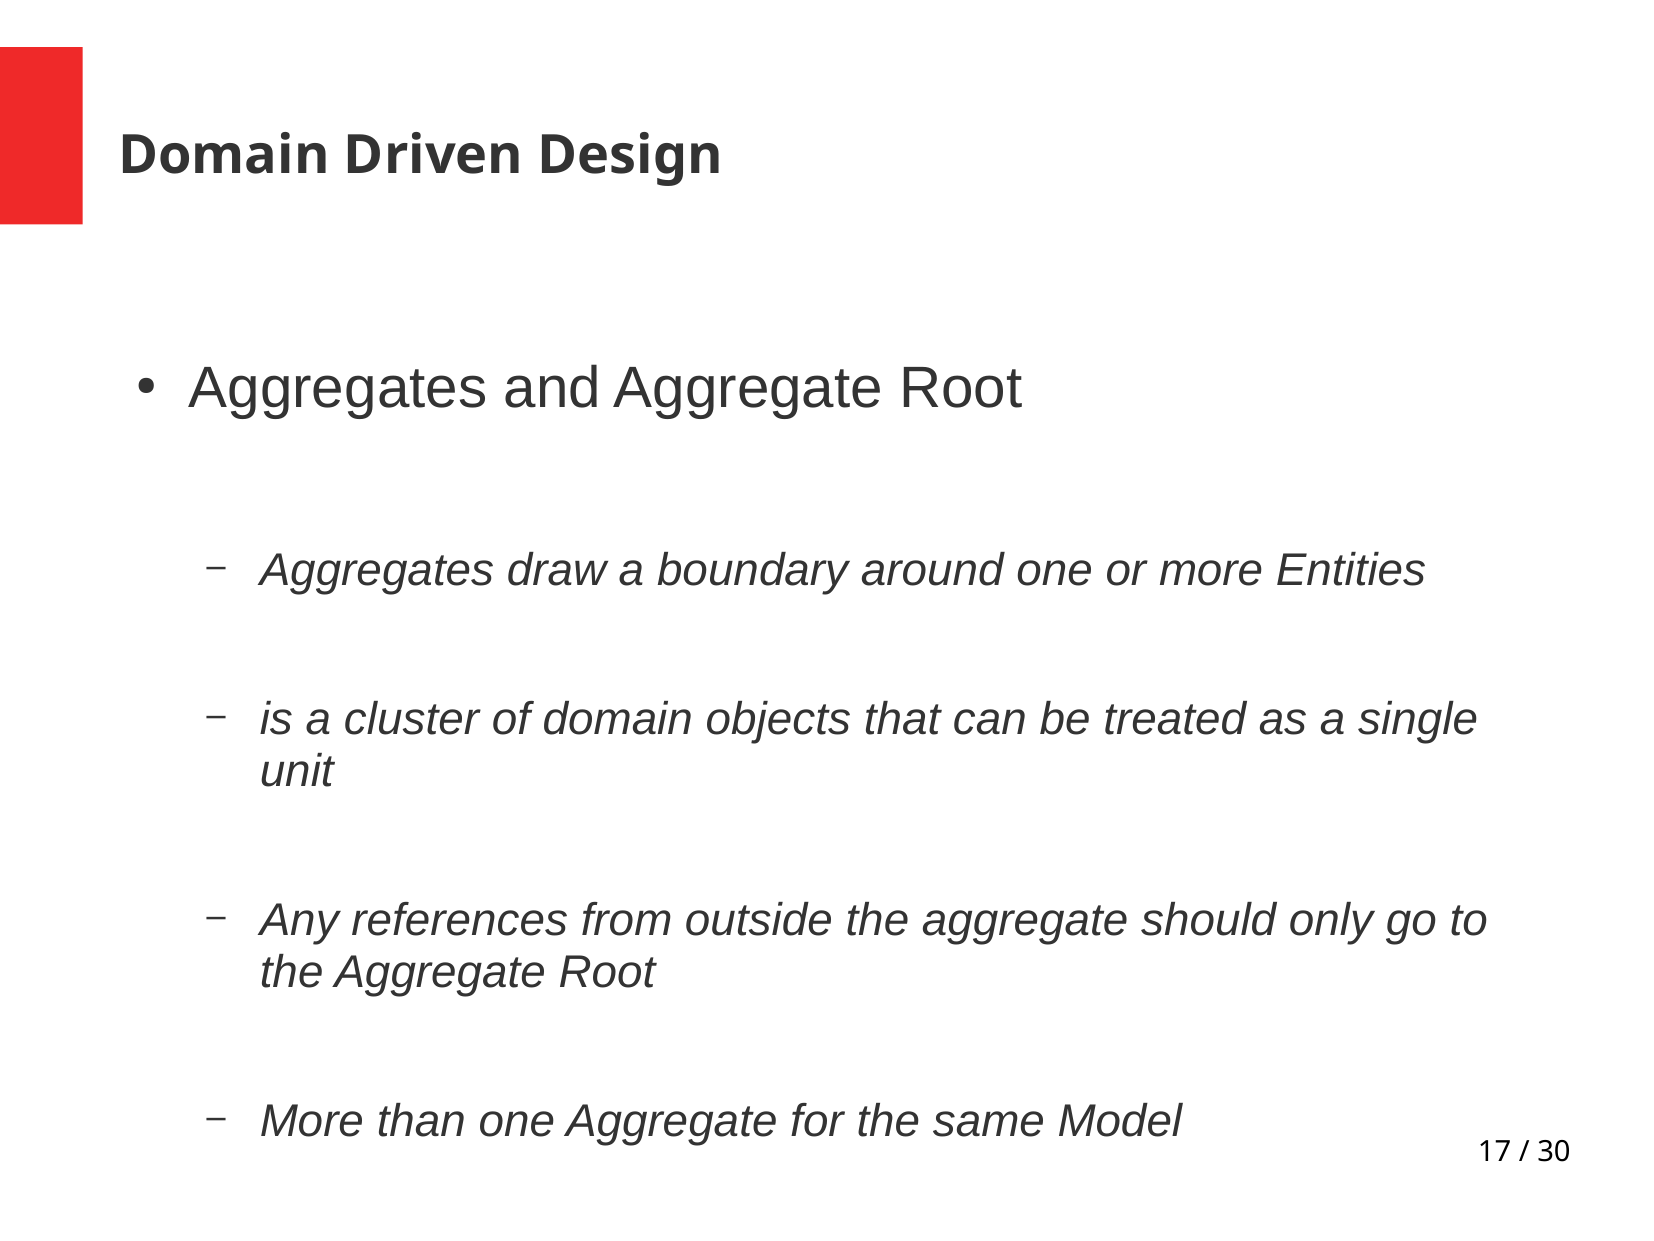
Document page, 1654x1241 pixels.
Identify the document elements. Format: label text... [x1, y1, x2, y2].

list Aggregates and Aggregate Root Aggregates draw a boundary around one or more Entities is a cluster of domain objects that can be treated as a single unit Any references from outside the aggregate should only go to the Aggregate Root More than one Aggregate for the same Model [118, 354, 1536, 1074]
title Domain Driven Design [118, 49, 1571, 257]
